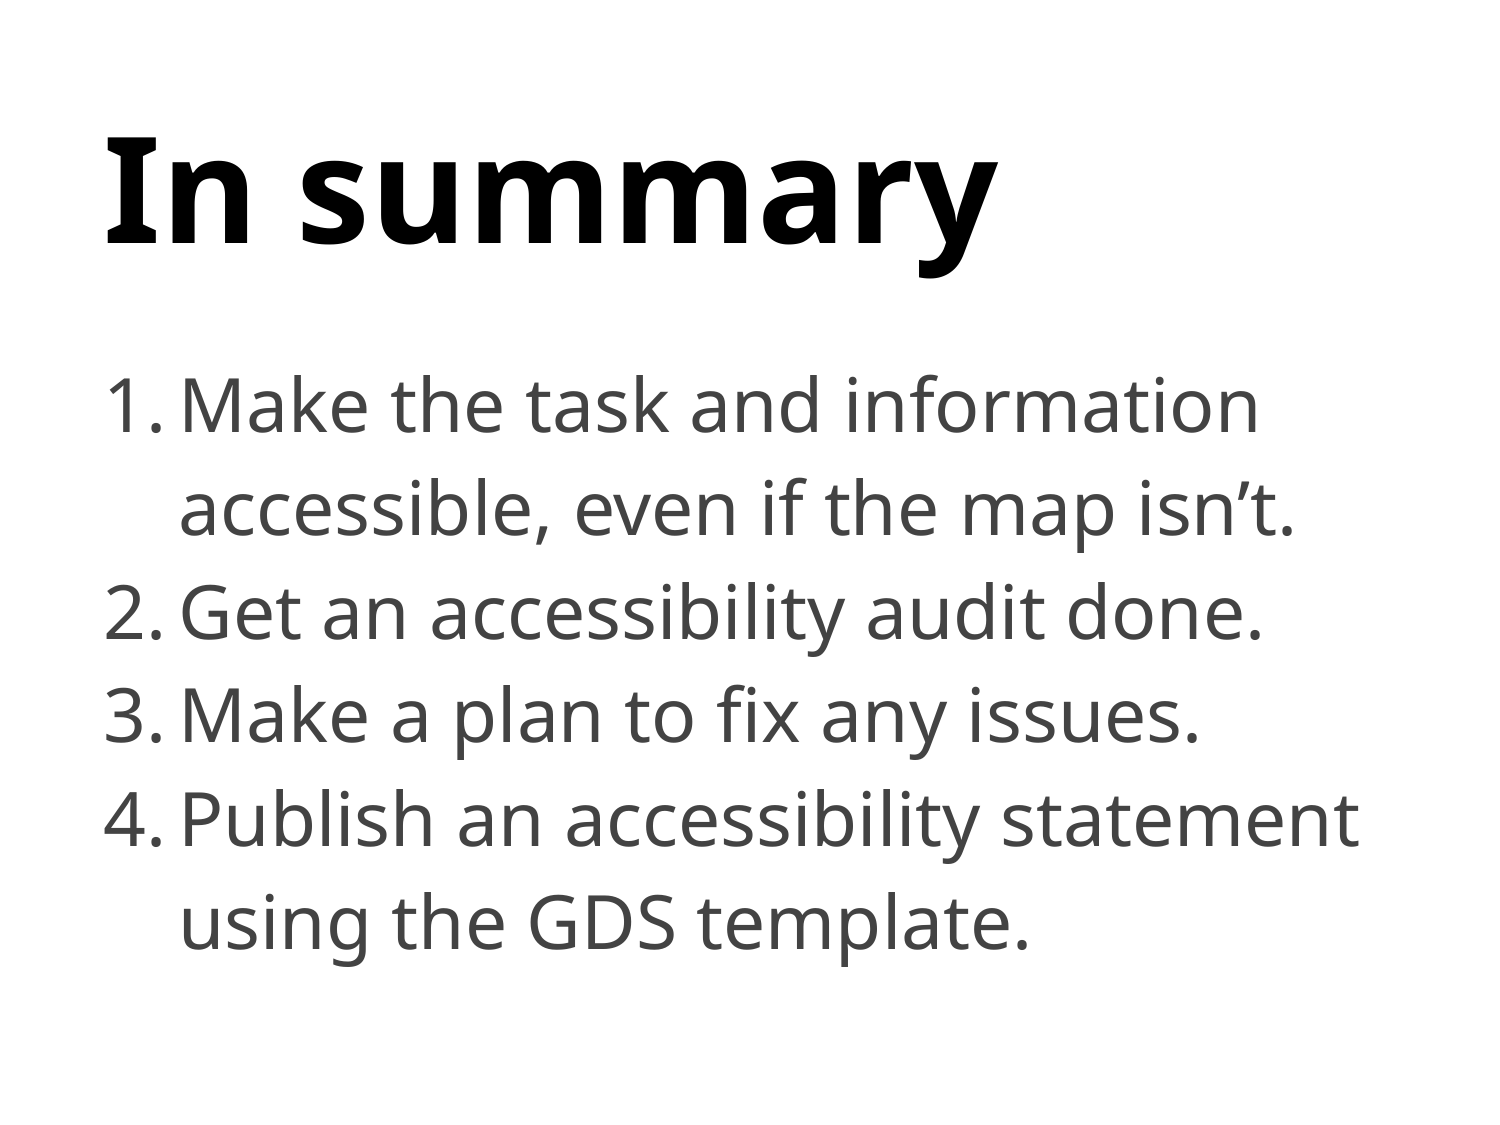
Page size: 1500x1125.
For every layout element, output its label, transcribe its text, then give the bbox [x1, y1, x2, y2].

text_box In summary [88, 80, 1500, 289]
list Make the task and information accessible, even if the map isn’t. Get an accessibility audit done. Make a plan to fix any issues. Publish an accessibility statement using the GDS template. [88, 328, 1500, 1000]
